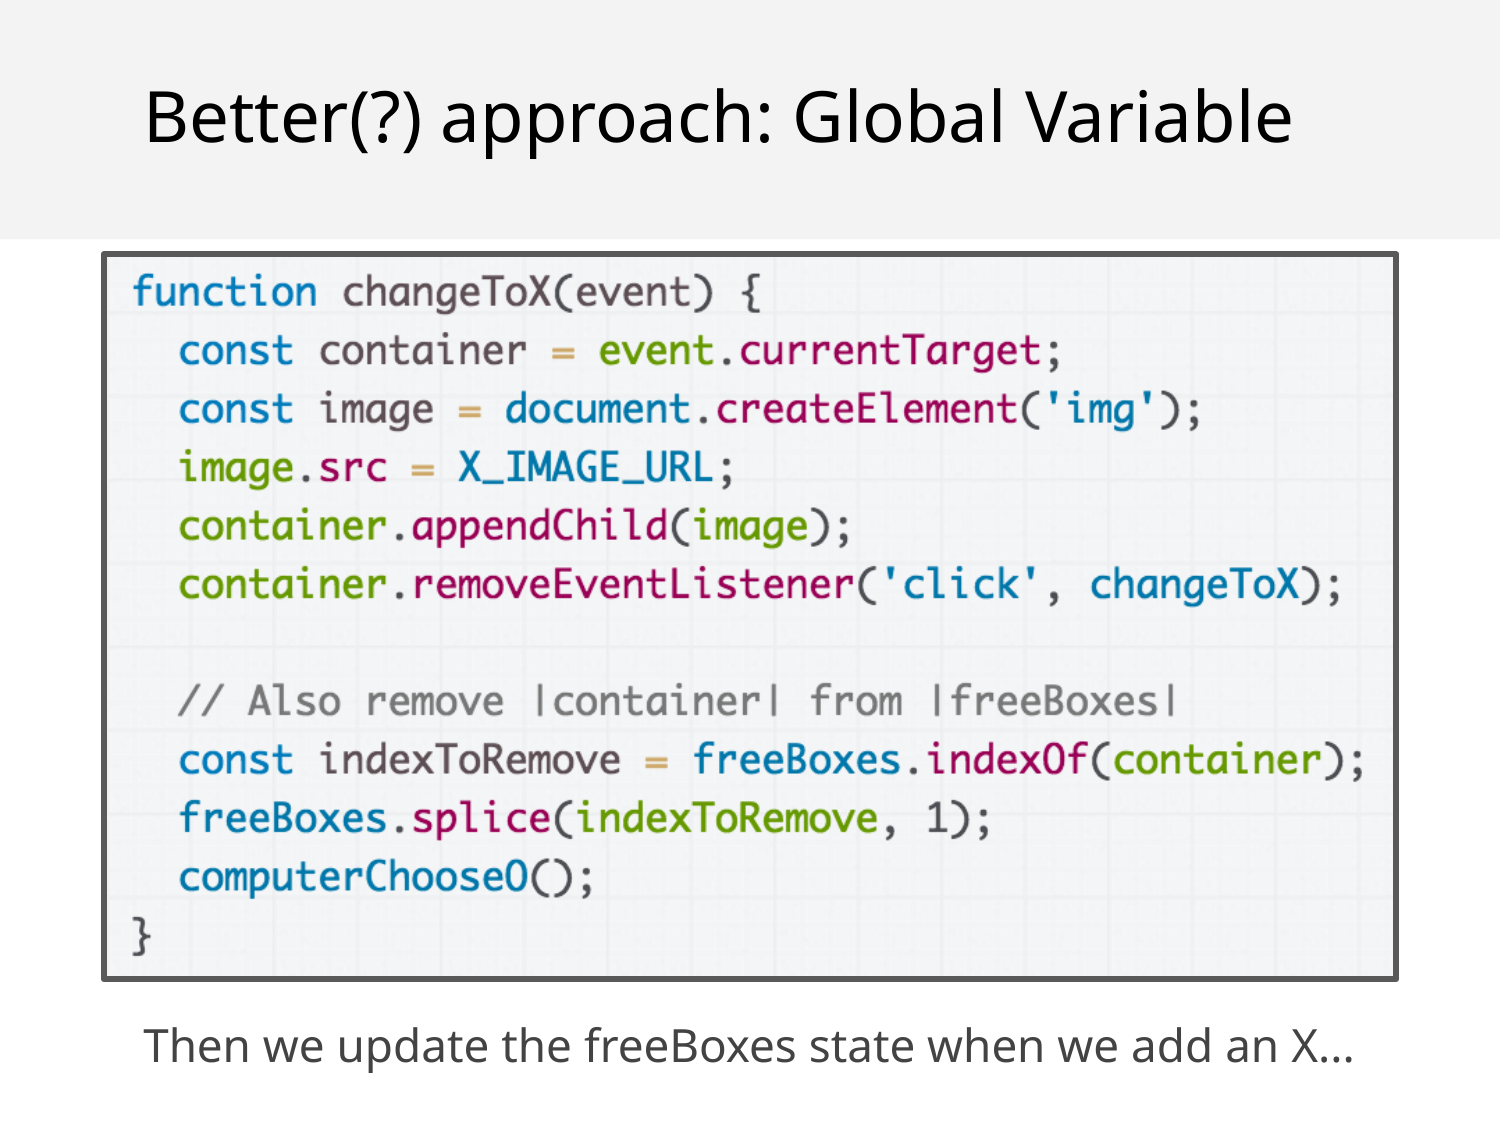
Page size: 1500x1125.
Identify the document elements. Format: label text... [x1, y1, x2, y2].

picture [106, 257, 1394, 977]
list Then we update the freeBoxes state when we add an X... [128, 993, 1372, 1125]
title Better(?) approach: Global Variable [128, 56, 1372, 183]
